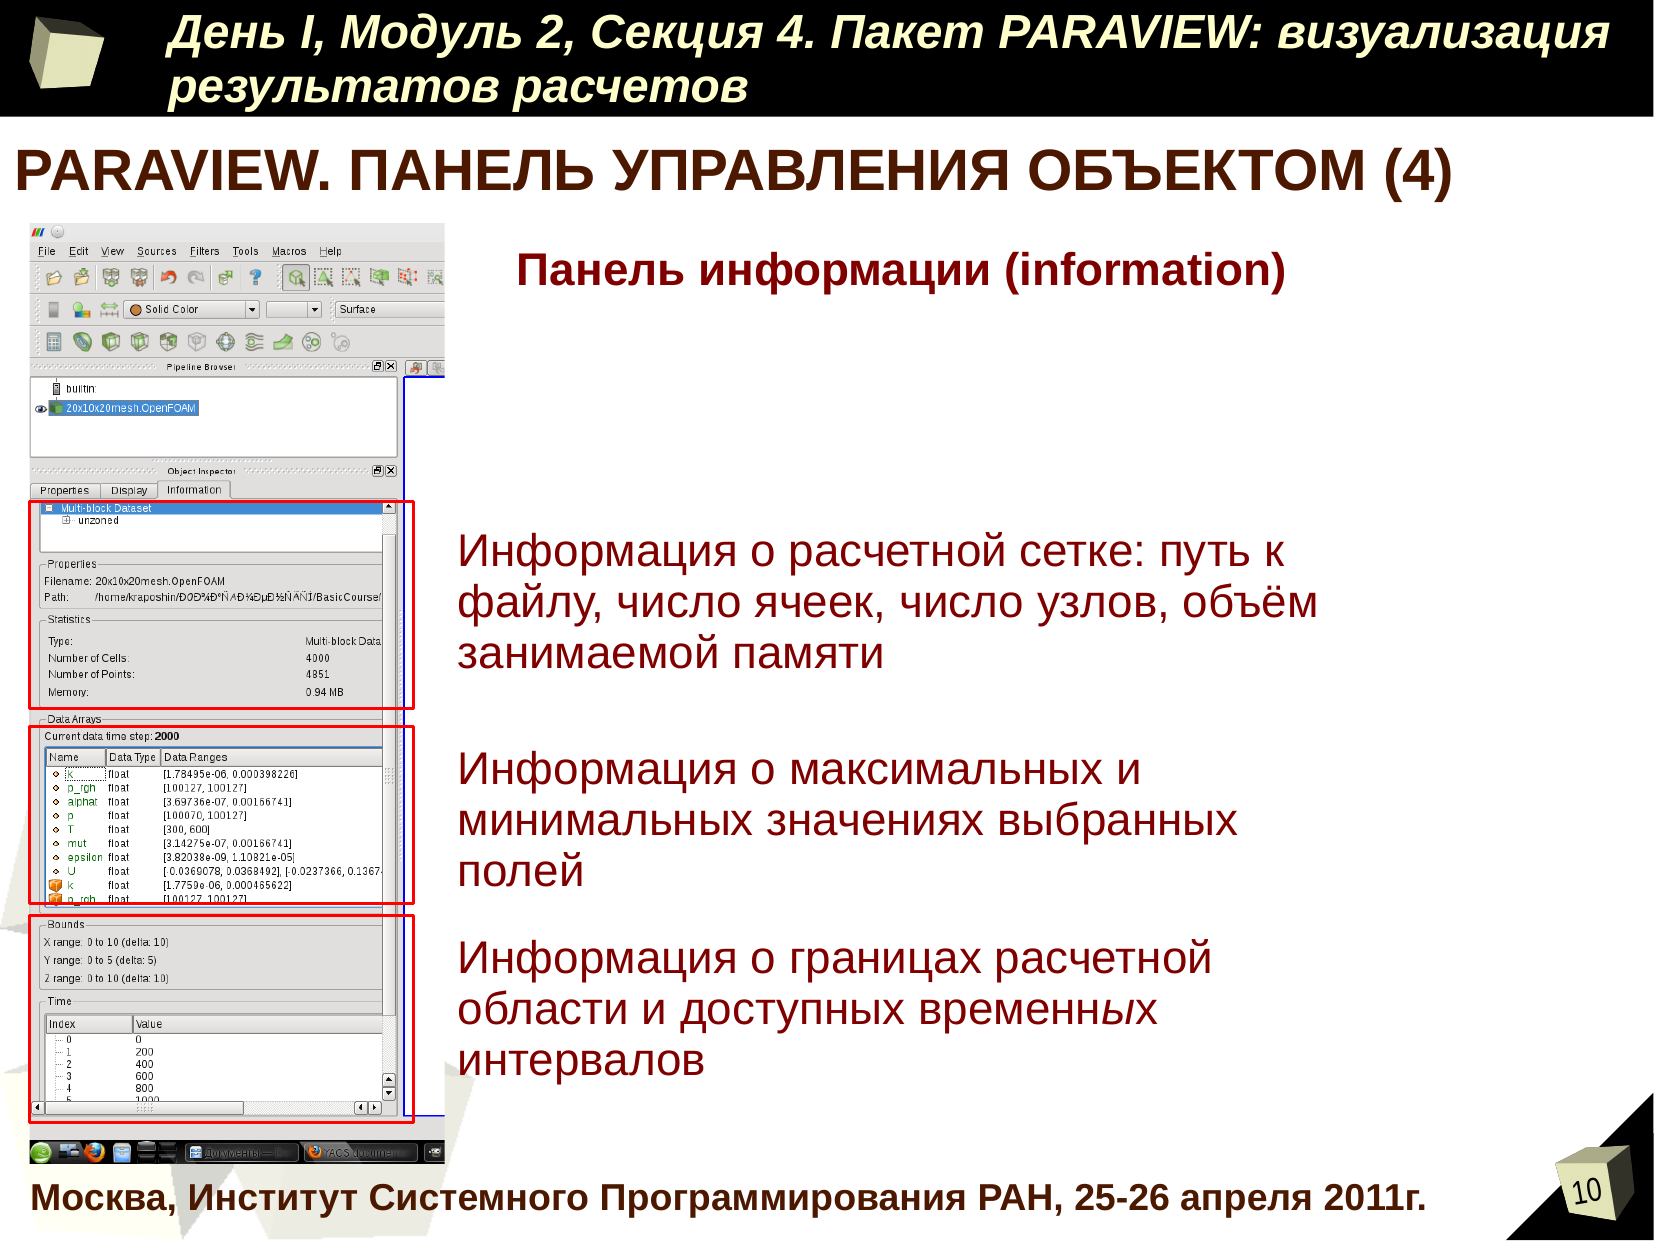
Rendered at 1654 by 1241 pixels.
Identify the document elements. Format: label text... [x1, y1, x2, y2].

text_box Информация о максимальных и минимальных значениях выбранных полей [442, 735, 1254, 905]
text_box Панель информации (information) [502, 236, 1303, 303]
text_box Информация о границах расчетной области и доступных временных интервалов [442, 924, 1229, 1094]
text_box Информация о расчетной сетке: путь к файлу, число ячеек, число узлов, объём занимаемой памяти [442, 517, 1334, 686]
picture [0, 223, 477, 1241]
text_box PARAVIEW. ПАНЕЛЬ УПРАВЛЕНИЯ ОБЪЕКТОМ (4) [0, 130, 1654, 211]
picture [31, 503, 412, 707]
picture [31, 728, 412, 902]
picture [464, 1193, 472, 1198]
